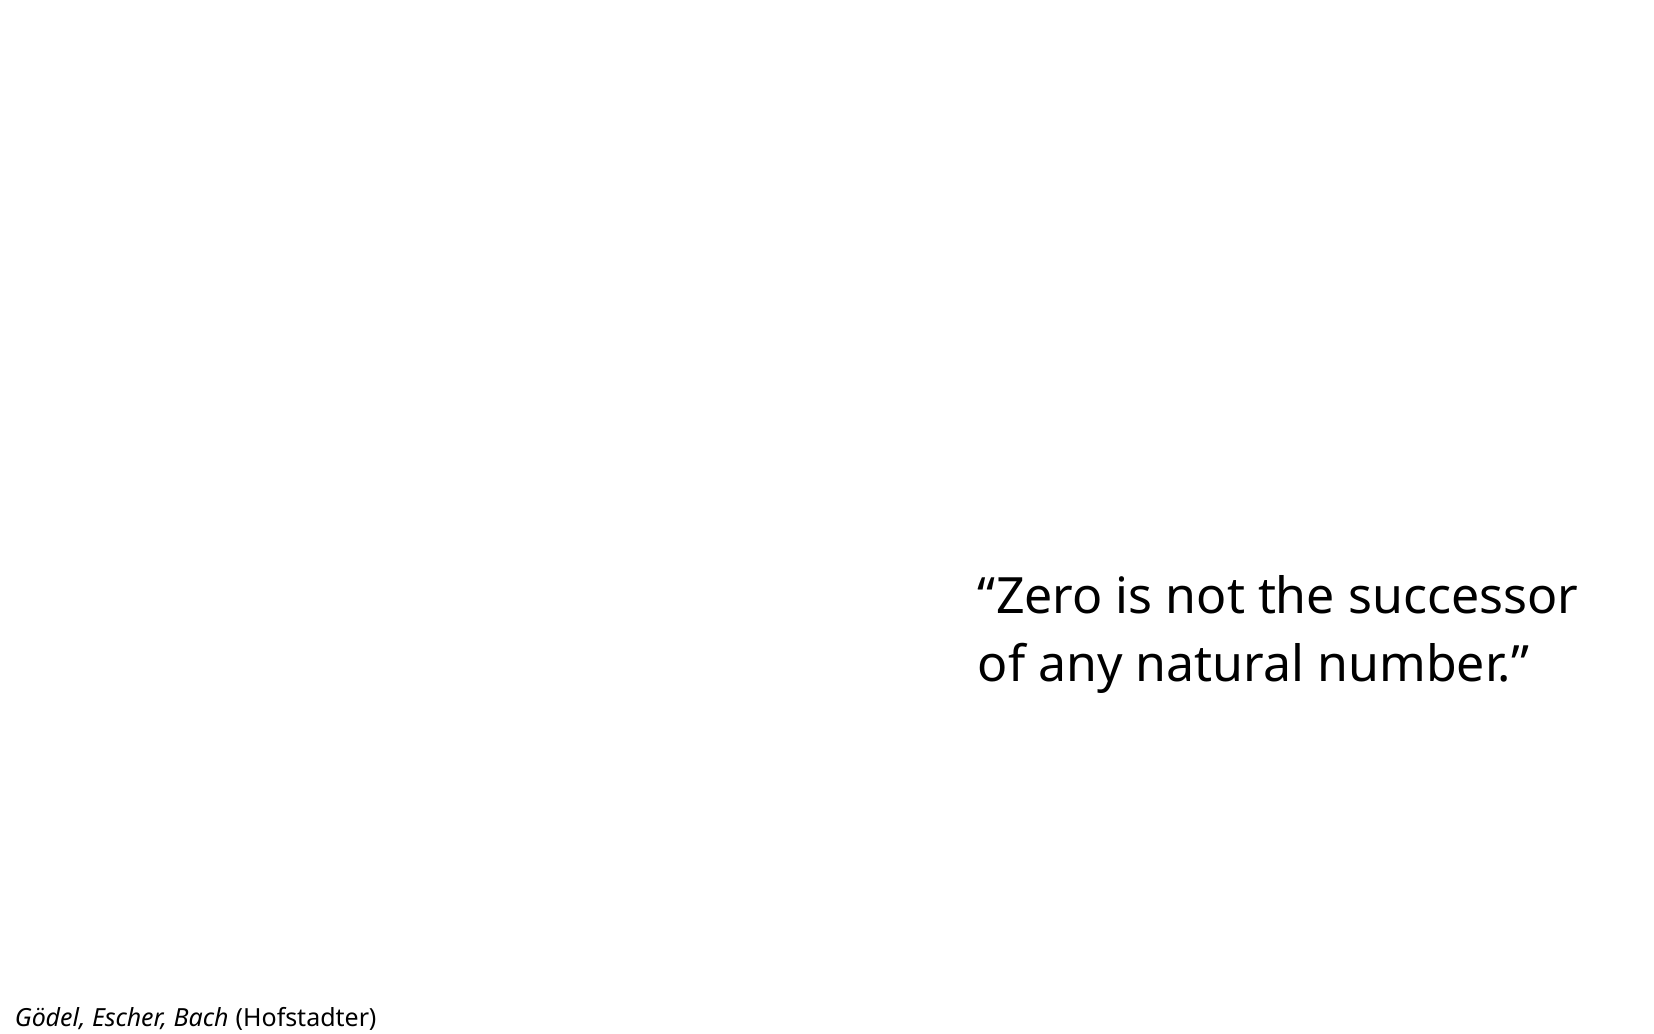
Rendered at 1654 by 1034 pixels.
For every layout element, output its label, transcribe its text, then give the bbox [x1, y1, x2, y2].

text_box “Zero is not the successor of any natural number.” [963, 552, 1639, 672]
text_box Gödel, Escher, Bach (Hofstadter) [0, 992, 713, 1034]
